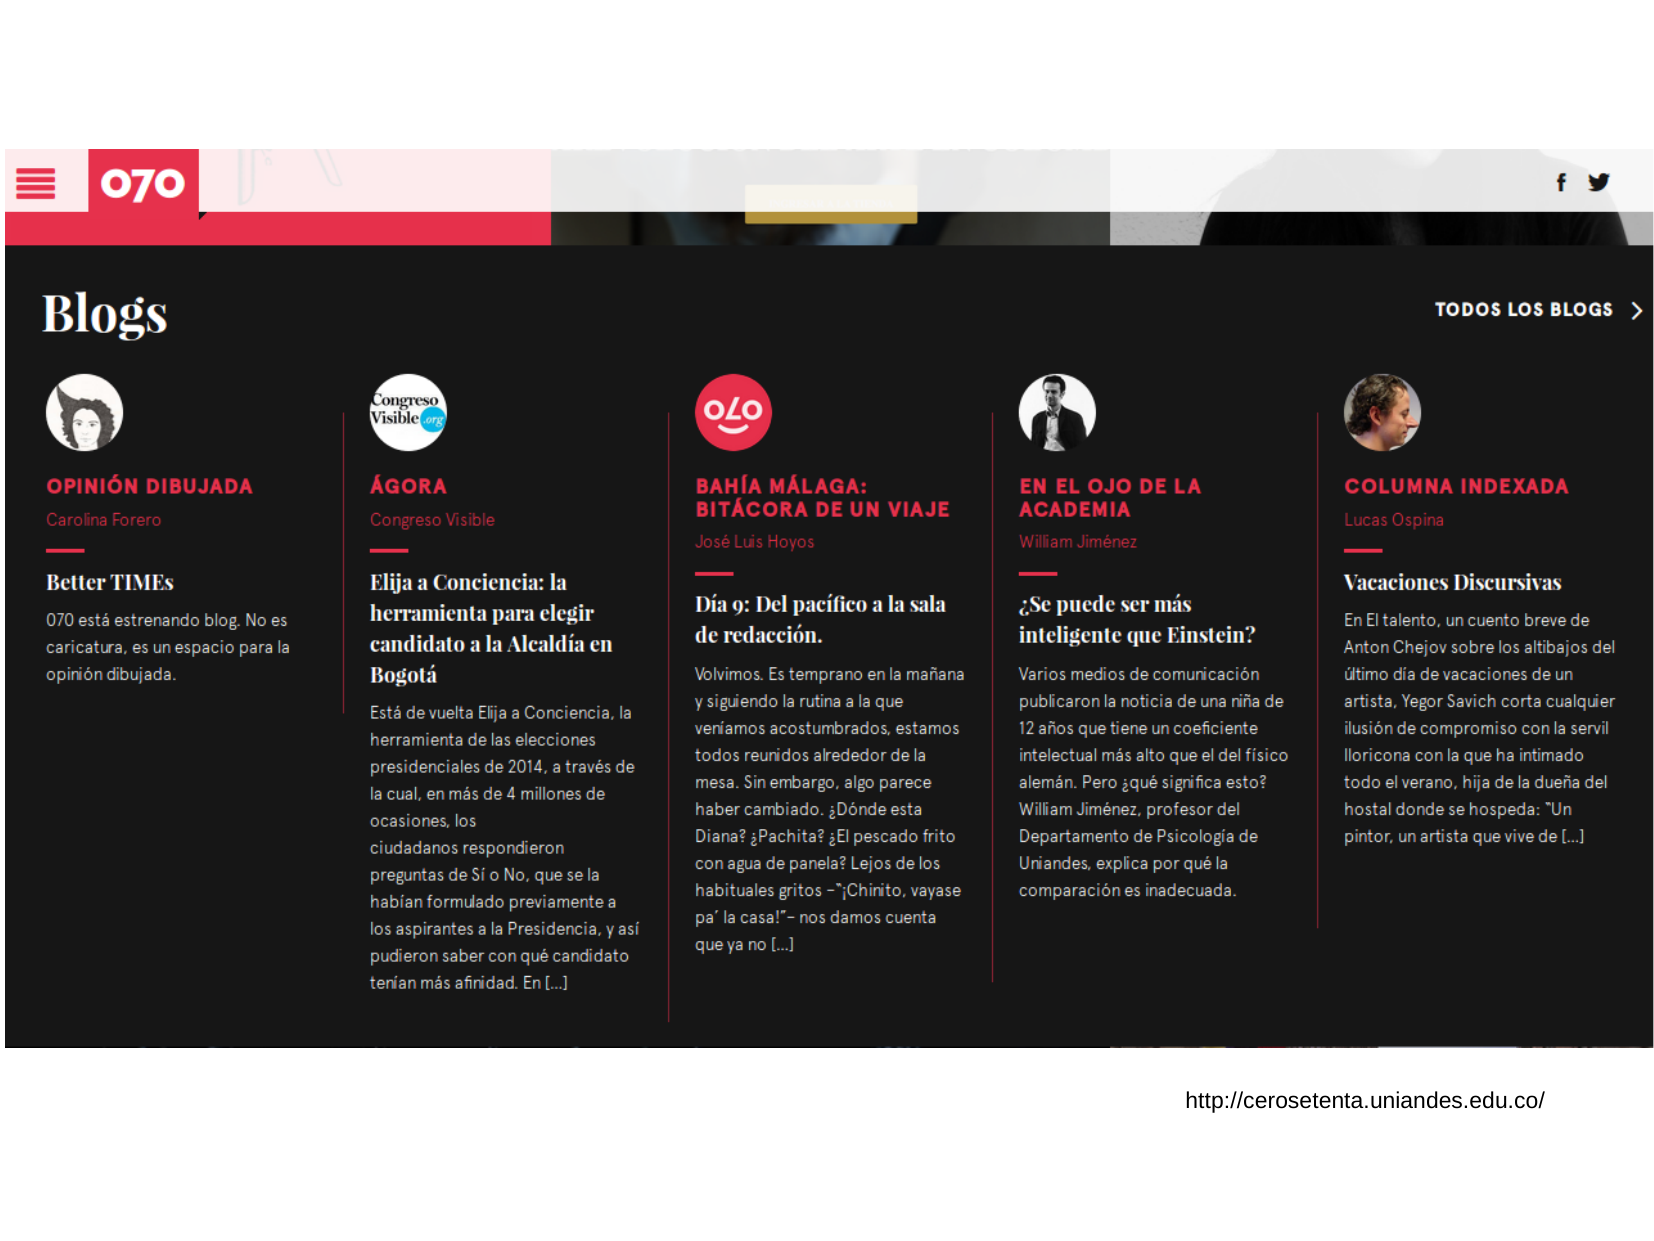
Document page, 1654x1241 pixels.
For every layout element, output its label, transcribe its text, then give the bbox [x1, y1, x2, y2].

text_box http://cerosetenta.uniandes.edu.co/ [1170, 1080, 1654, 1137]
picture [5, 149, 1654, 1048]
